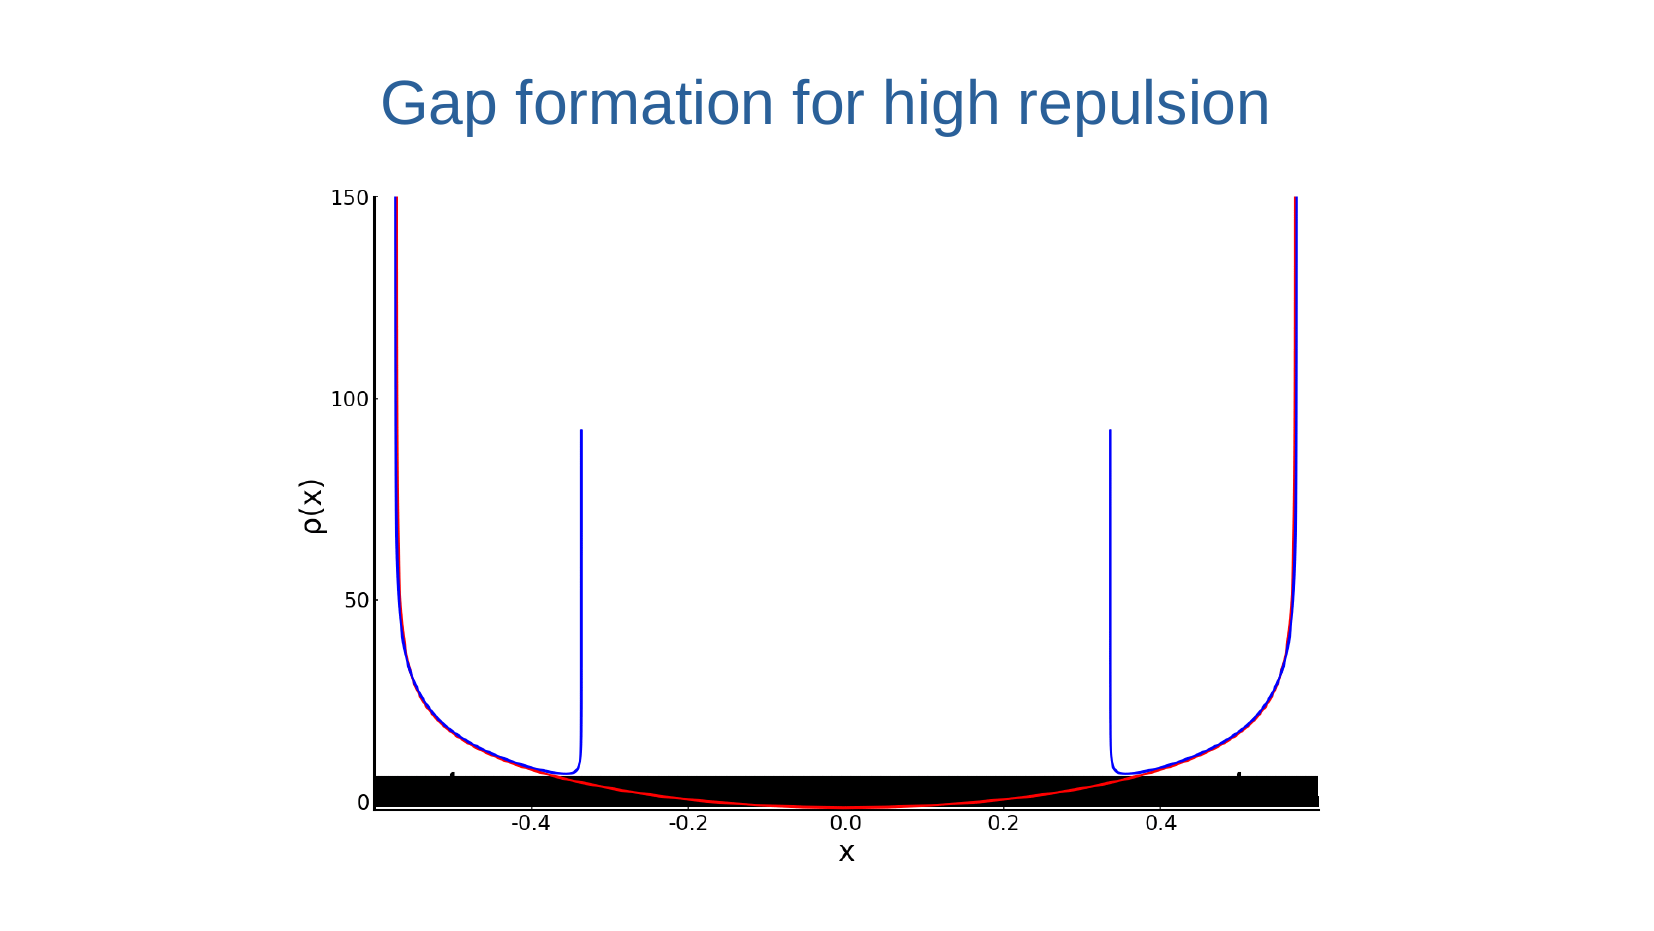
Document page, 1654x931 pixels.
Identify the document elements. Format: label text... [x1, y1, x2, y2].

picture [293, 185, 1321, 871]
title Gap formation for high repulsion [82, 25, 1571, 181]
